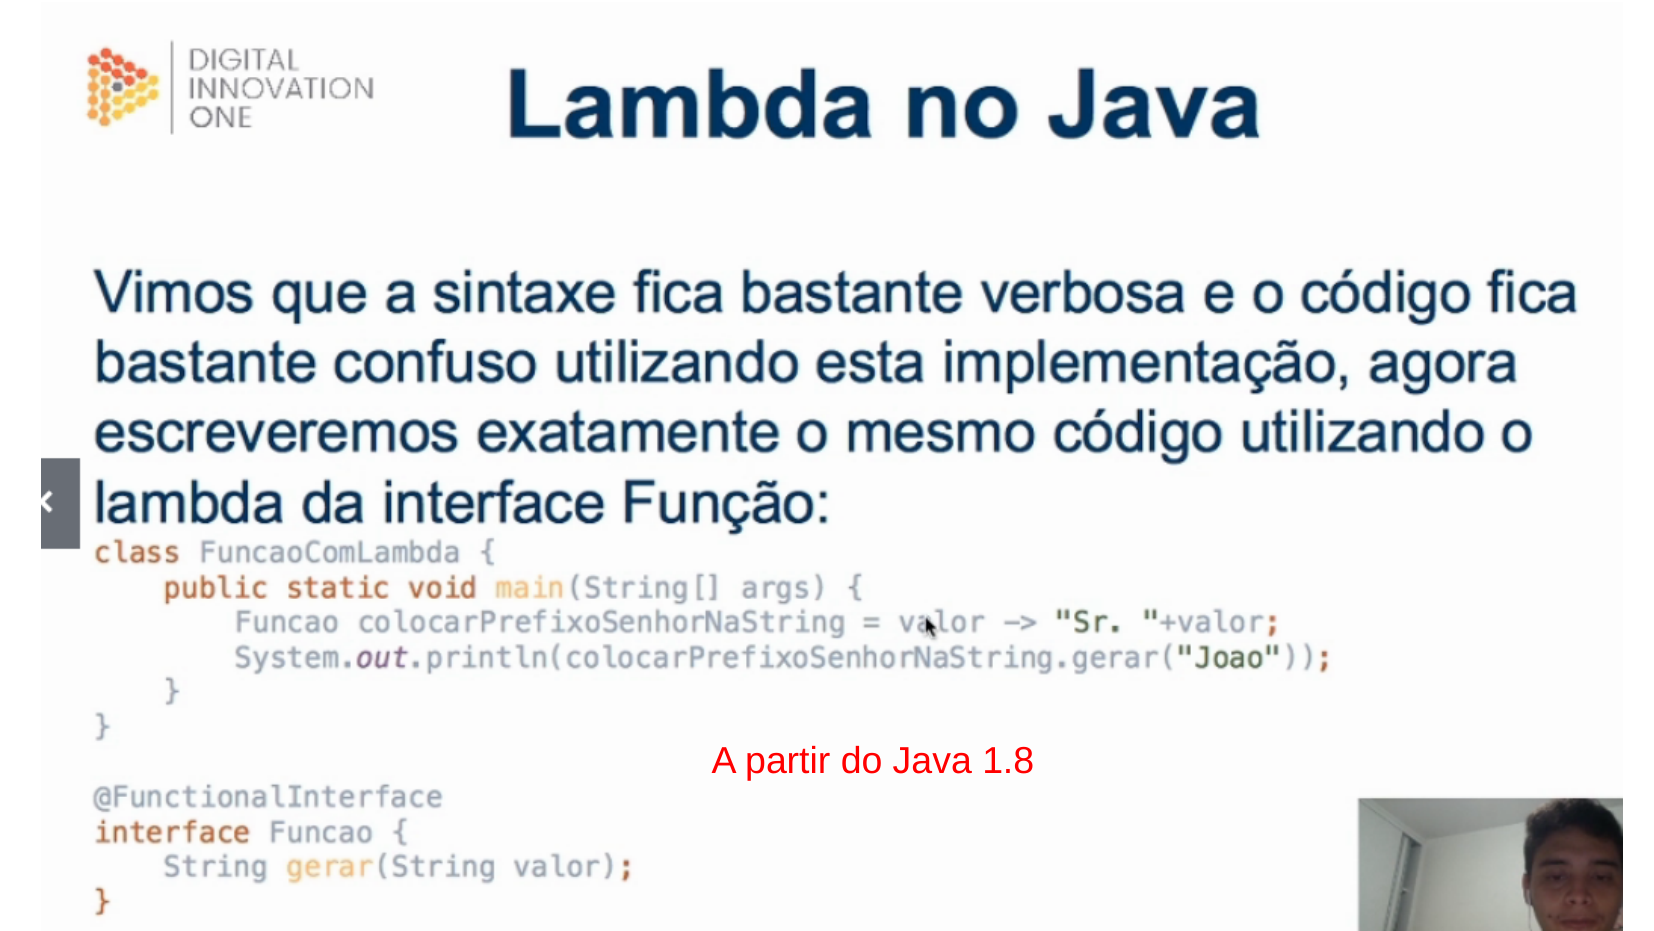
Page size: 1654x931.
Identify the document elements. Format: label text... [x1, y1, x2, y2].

picture [41, 2, 1623, 931]
text_box A partir do Java 1.8 [696, 732, 1050, 790]
